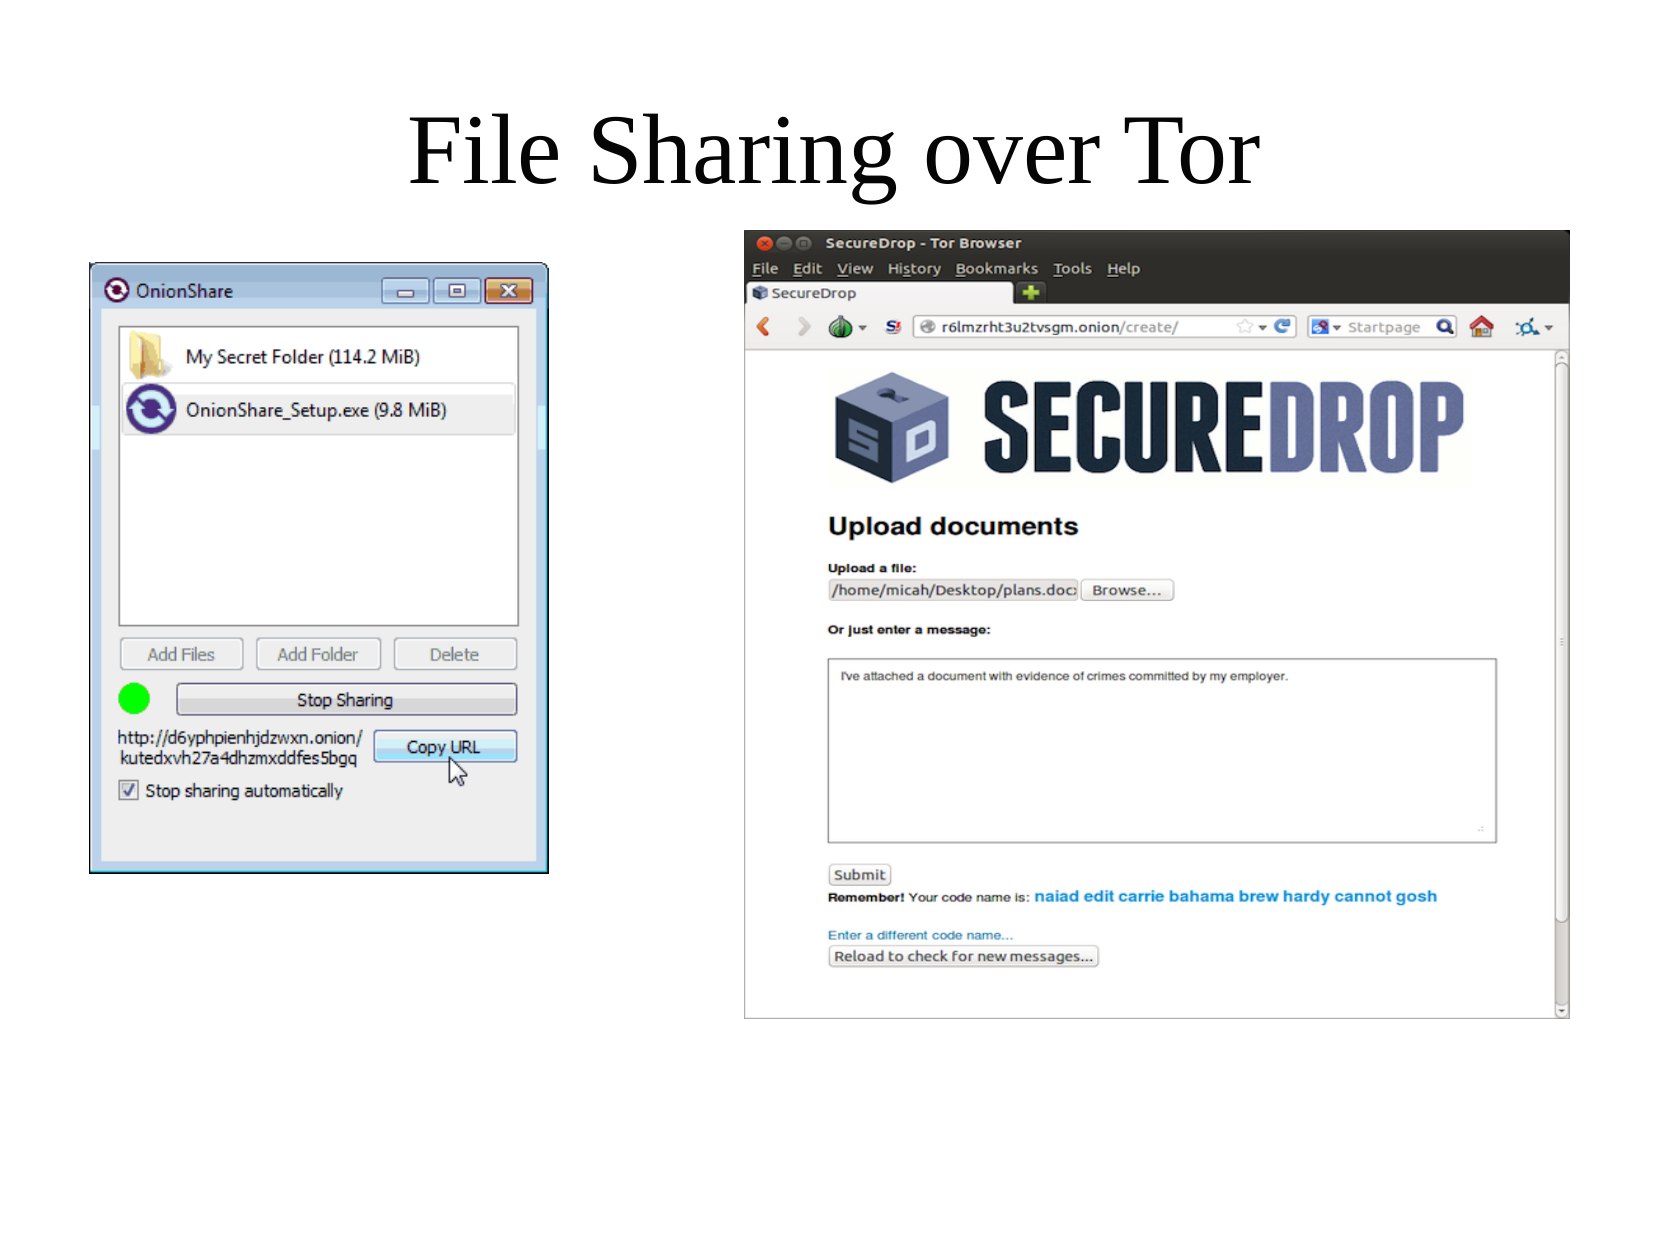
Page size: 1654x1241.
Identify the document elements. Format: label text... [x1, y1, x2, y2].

picture [89, 262, 549, 874]
title File Sharing over Tor [75, 47, 1594, 253]
picture [744, 230, 1570, 1019]
